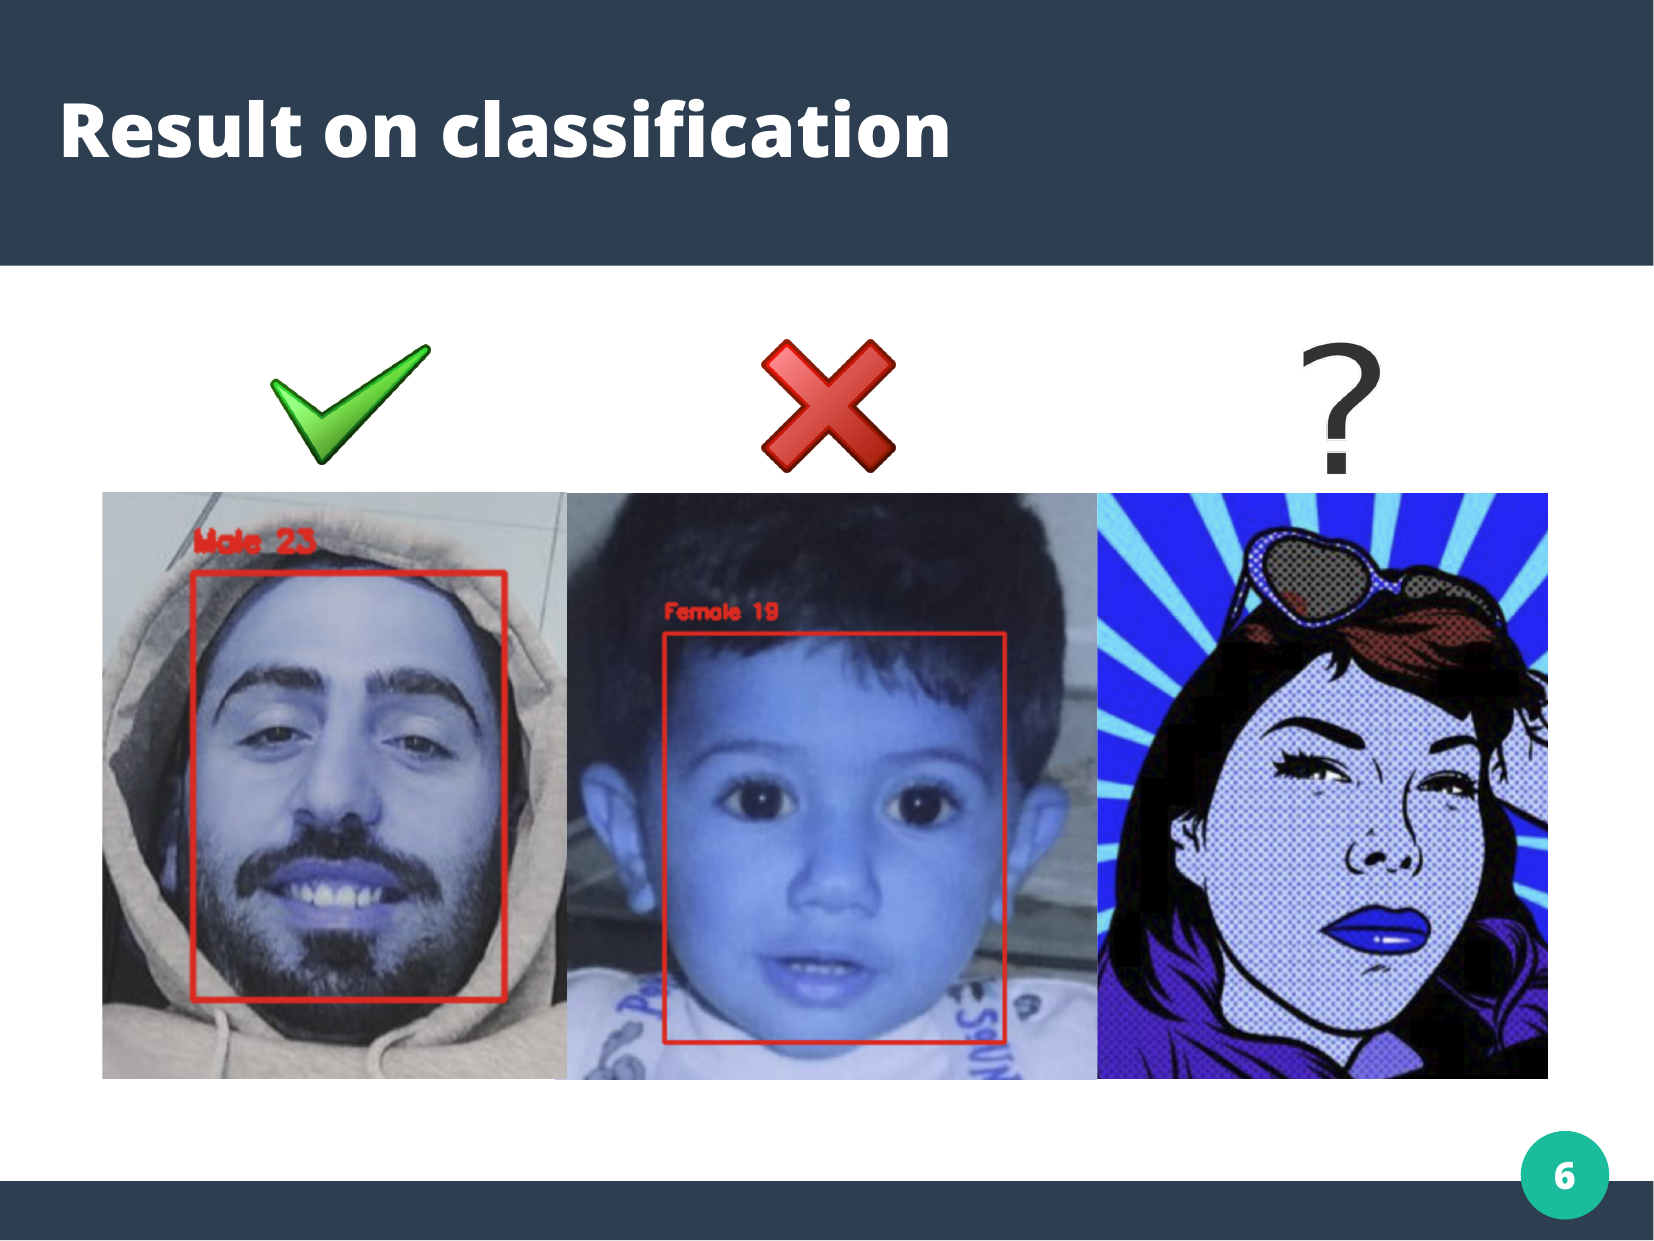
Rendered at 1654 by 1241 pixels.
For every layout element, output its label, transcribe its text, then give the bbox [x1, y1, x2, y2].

picture [102, 492, 1548, 1080]
picture [761, 339, 896, 473]
picture [1302, 341, 1381, 475]
picture [270, 344, 431, 466]
title Result on classification [59, 49, 1595, 207]
